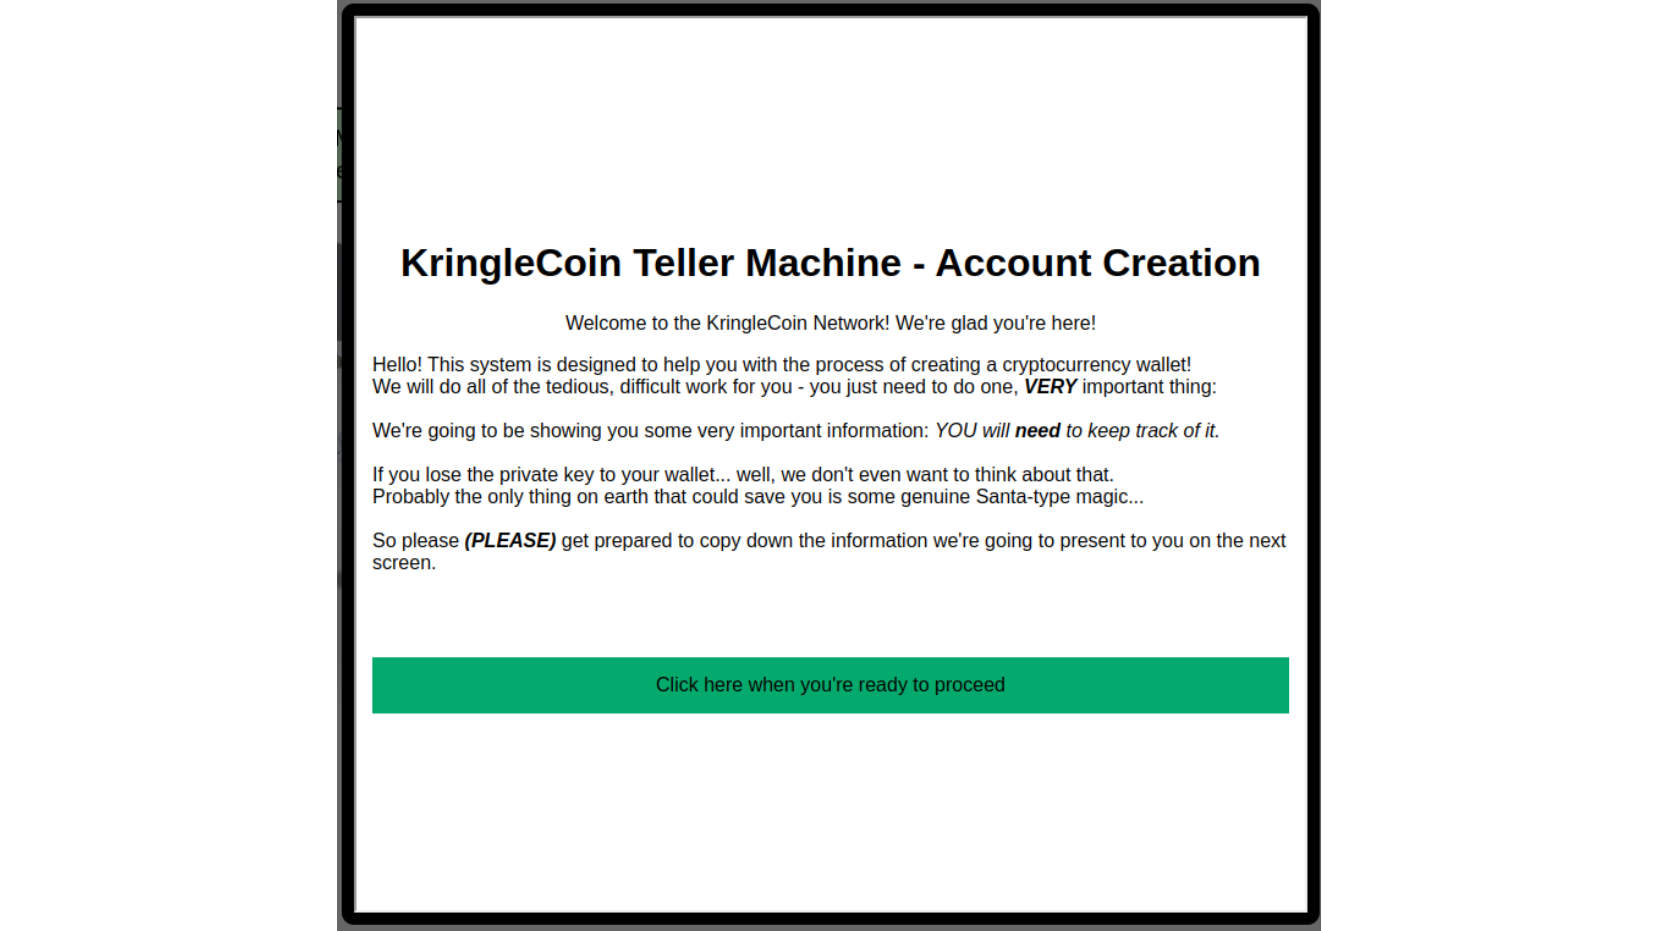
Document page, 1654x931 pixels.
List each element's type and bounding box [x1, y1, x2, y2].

picture [337, 0, 1321, 931]
